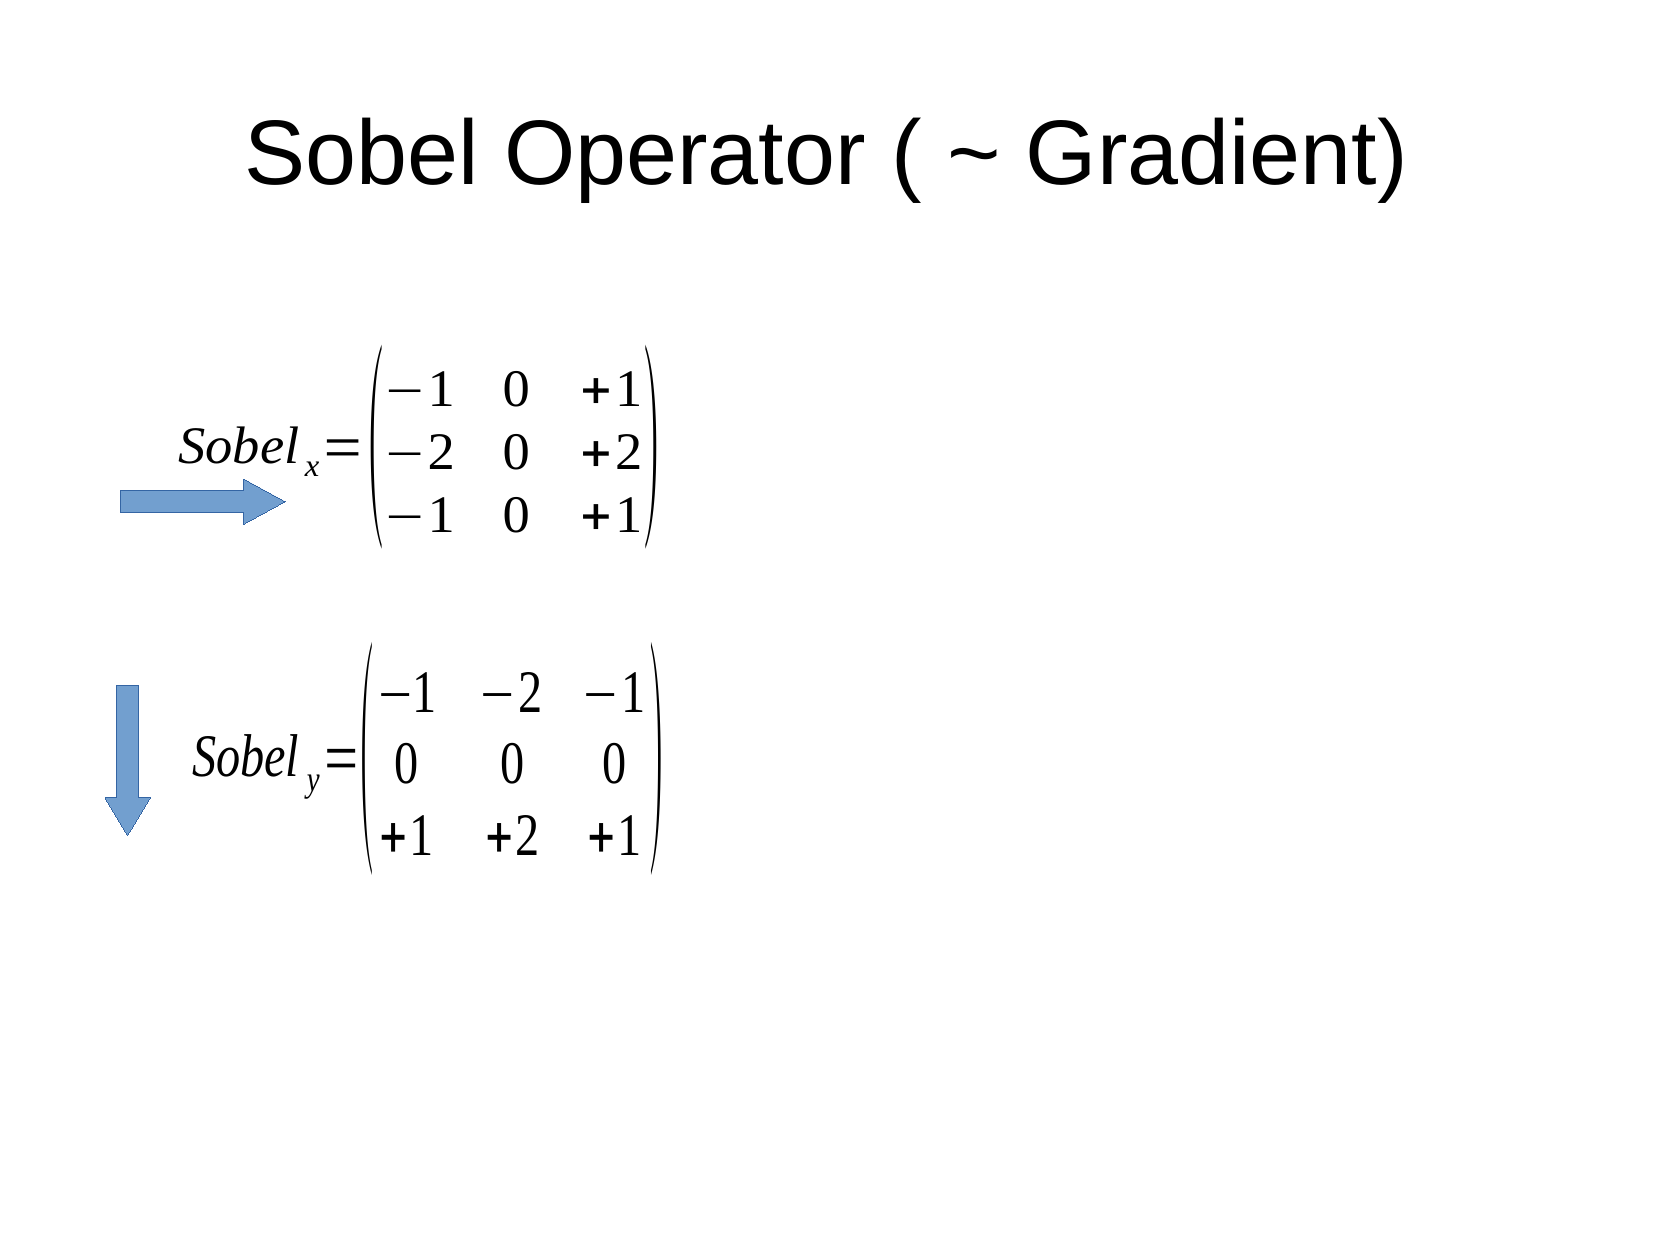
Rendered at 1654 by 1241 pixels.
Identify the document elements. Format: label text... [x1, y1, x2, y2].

chart [180, 640, 676, 881]
text_box [105, 685, 151, 836]
title Sobel Operator ( ~ Gradient) [82, 49, 1571, 257]
chart [165, 344, 676, 555]
text_box [120, 479, 286, 525]
